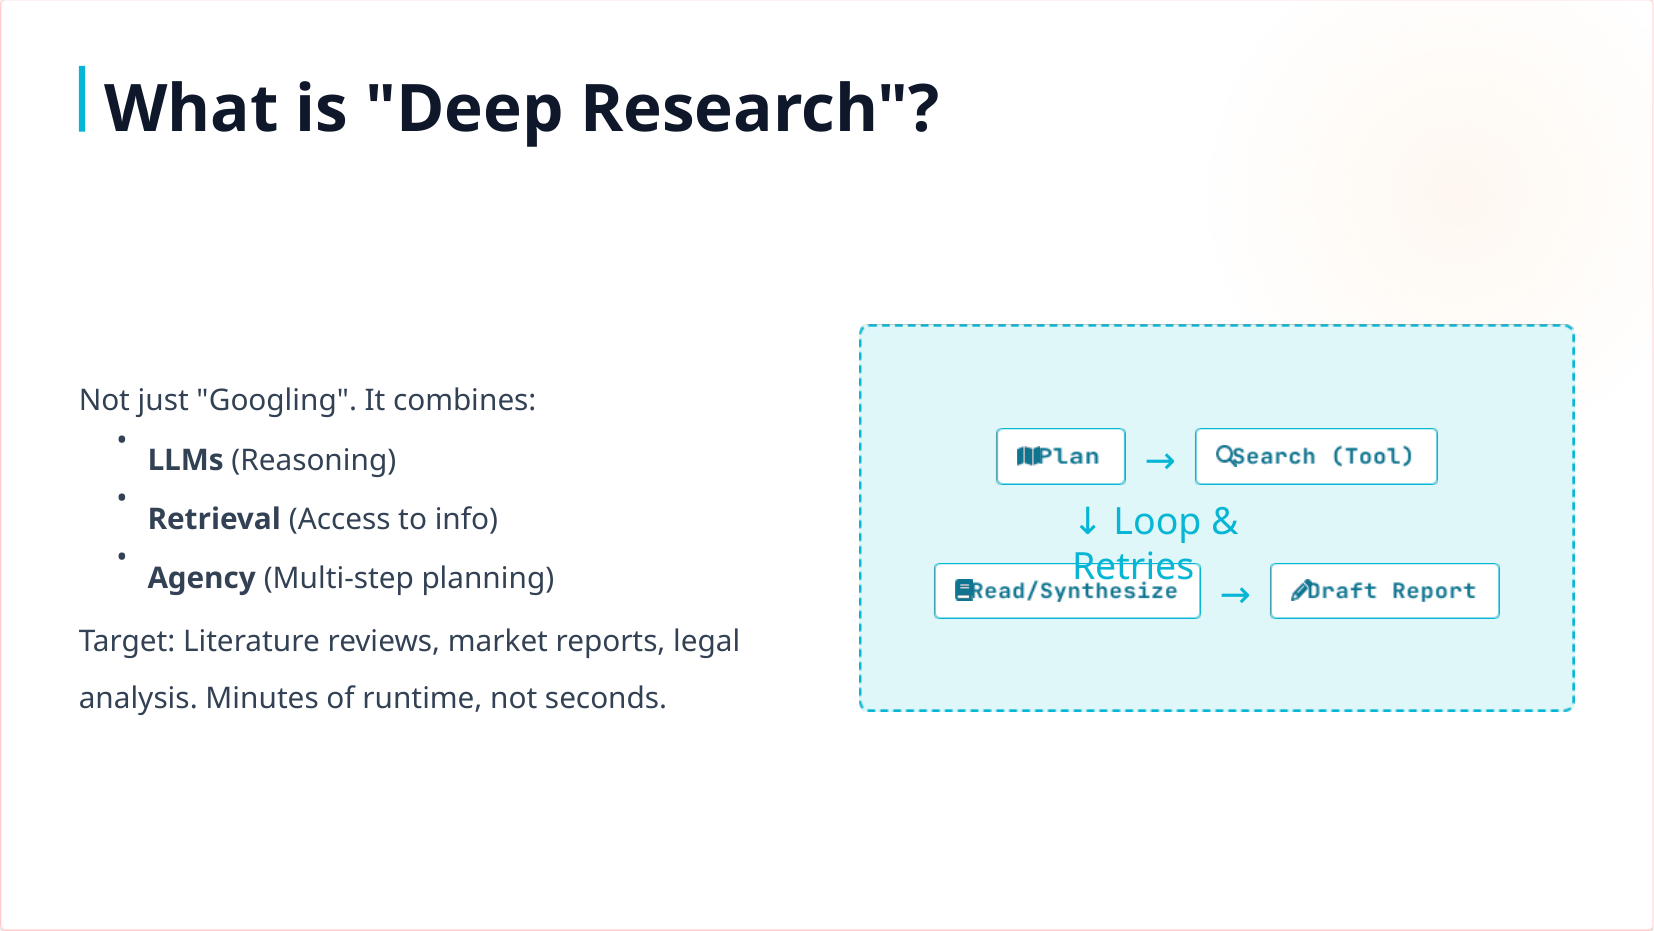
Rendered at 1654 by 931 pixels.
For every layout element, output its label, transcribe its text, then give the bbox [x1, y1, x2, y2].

text_box ↓ Loop & Retries [1072, 497, 1362, 588]
text_box → [1144, 435, 1176, 482]
text_box • [116, 478, 130, 515]
text_box Agency (Multi-step planning) [130, 537, 795, 595]
text_box [78, 65, 86, 132]
text_box • [116, 420, 130, 457]
text_box LLMs (Reasoning) [130, 420, 795, 477]
text_box What is "Deep Research"? [104, 65, 1649, 145]
text_box → [1219, 570, 1251, 616]
text_box Target: Literature reviews, market reports, legal analysis. Minutes of runtime, not seconds. [78, 601, 795, 715]
text_box • [116, 537, 130, 574]
picture [0, 0, 1654, 931]
text_box Not just "Googling". It combines: [78, 360, 795, 417]
text_box Retrieval (Access to info) [130, 478, 795, 536]
